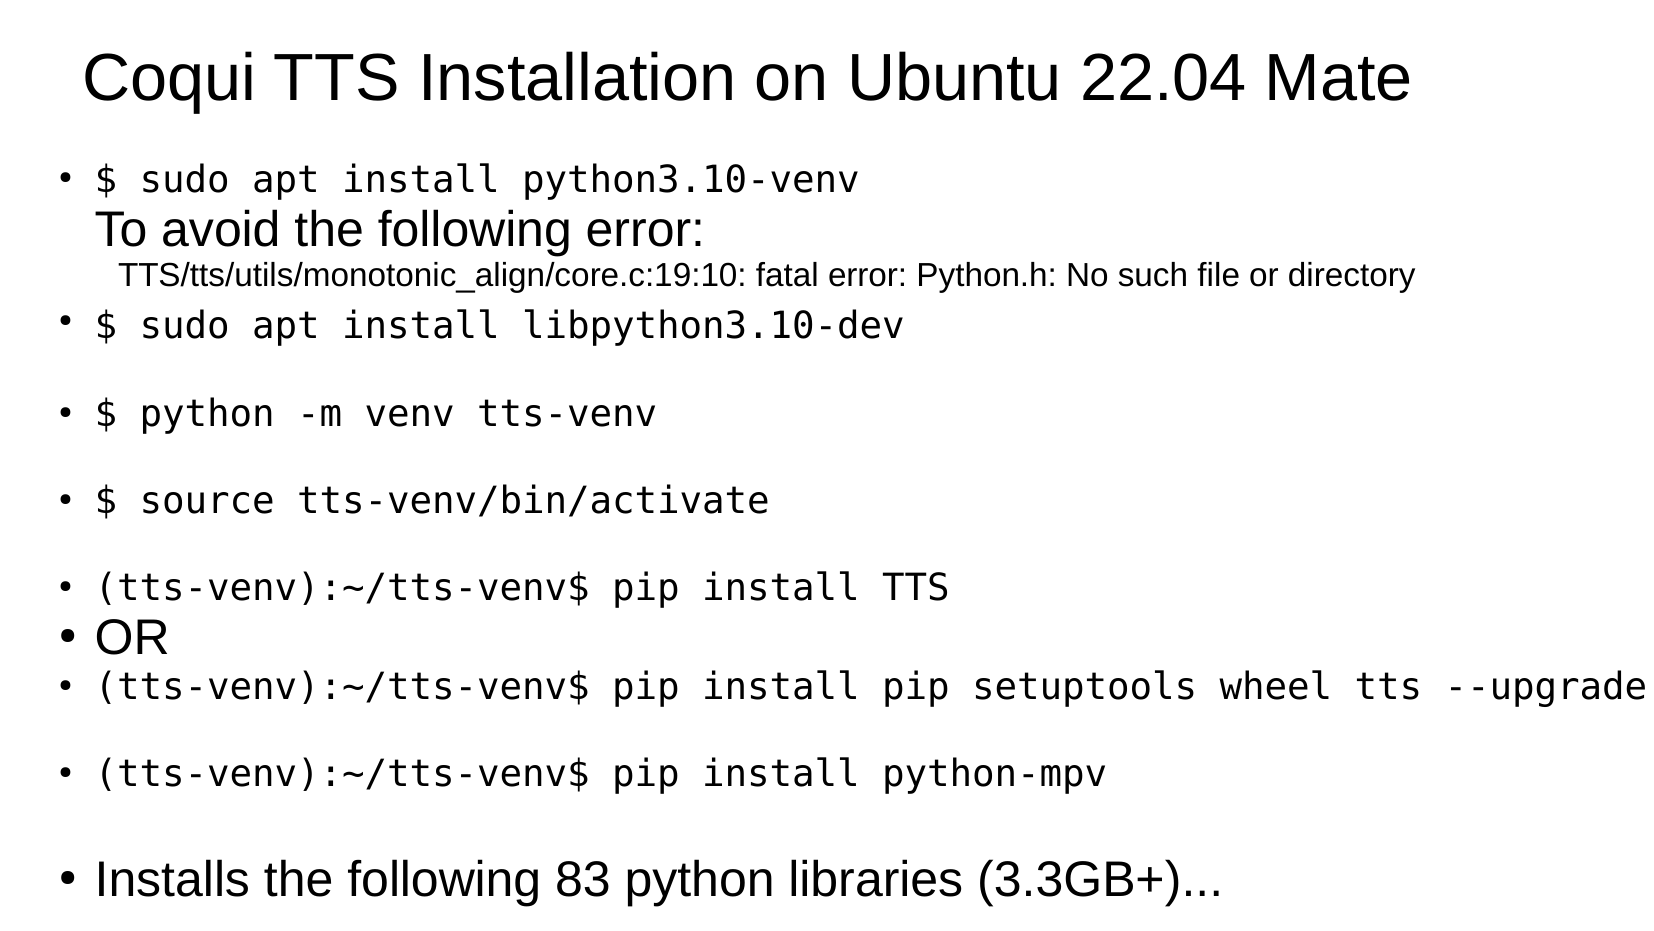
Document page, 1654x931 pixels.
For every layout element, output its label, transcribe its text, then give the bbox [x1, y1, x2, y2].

subtitle $ sudo apt install python3.10-venv To avoid the following error: TTS/tts/utils/monotonic_align/core.c:19:10: fatal error: Python.h: No such file or directory $ sudo apt install libpython3.10-dev $ python -m venv tts-venv $ source tts-venv/bin/activate (tts-venv):~/tts-venv$ pip install TTS OR (tts-venv):~/tts-venv$ pip install pip setuptools wheel tts --upgrade (tts-venv):~/tts-venv$ pip install python-mpv Installs the following 83 python libraries (3.3GB+)... [59, 157, 1654, 931]
title Coqui TTS Installation on Ubuntu 22.04 Mate [82, 37, 1571, 119]
